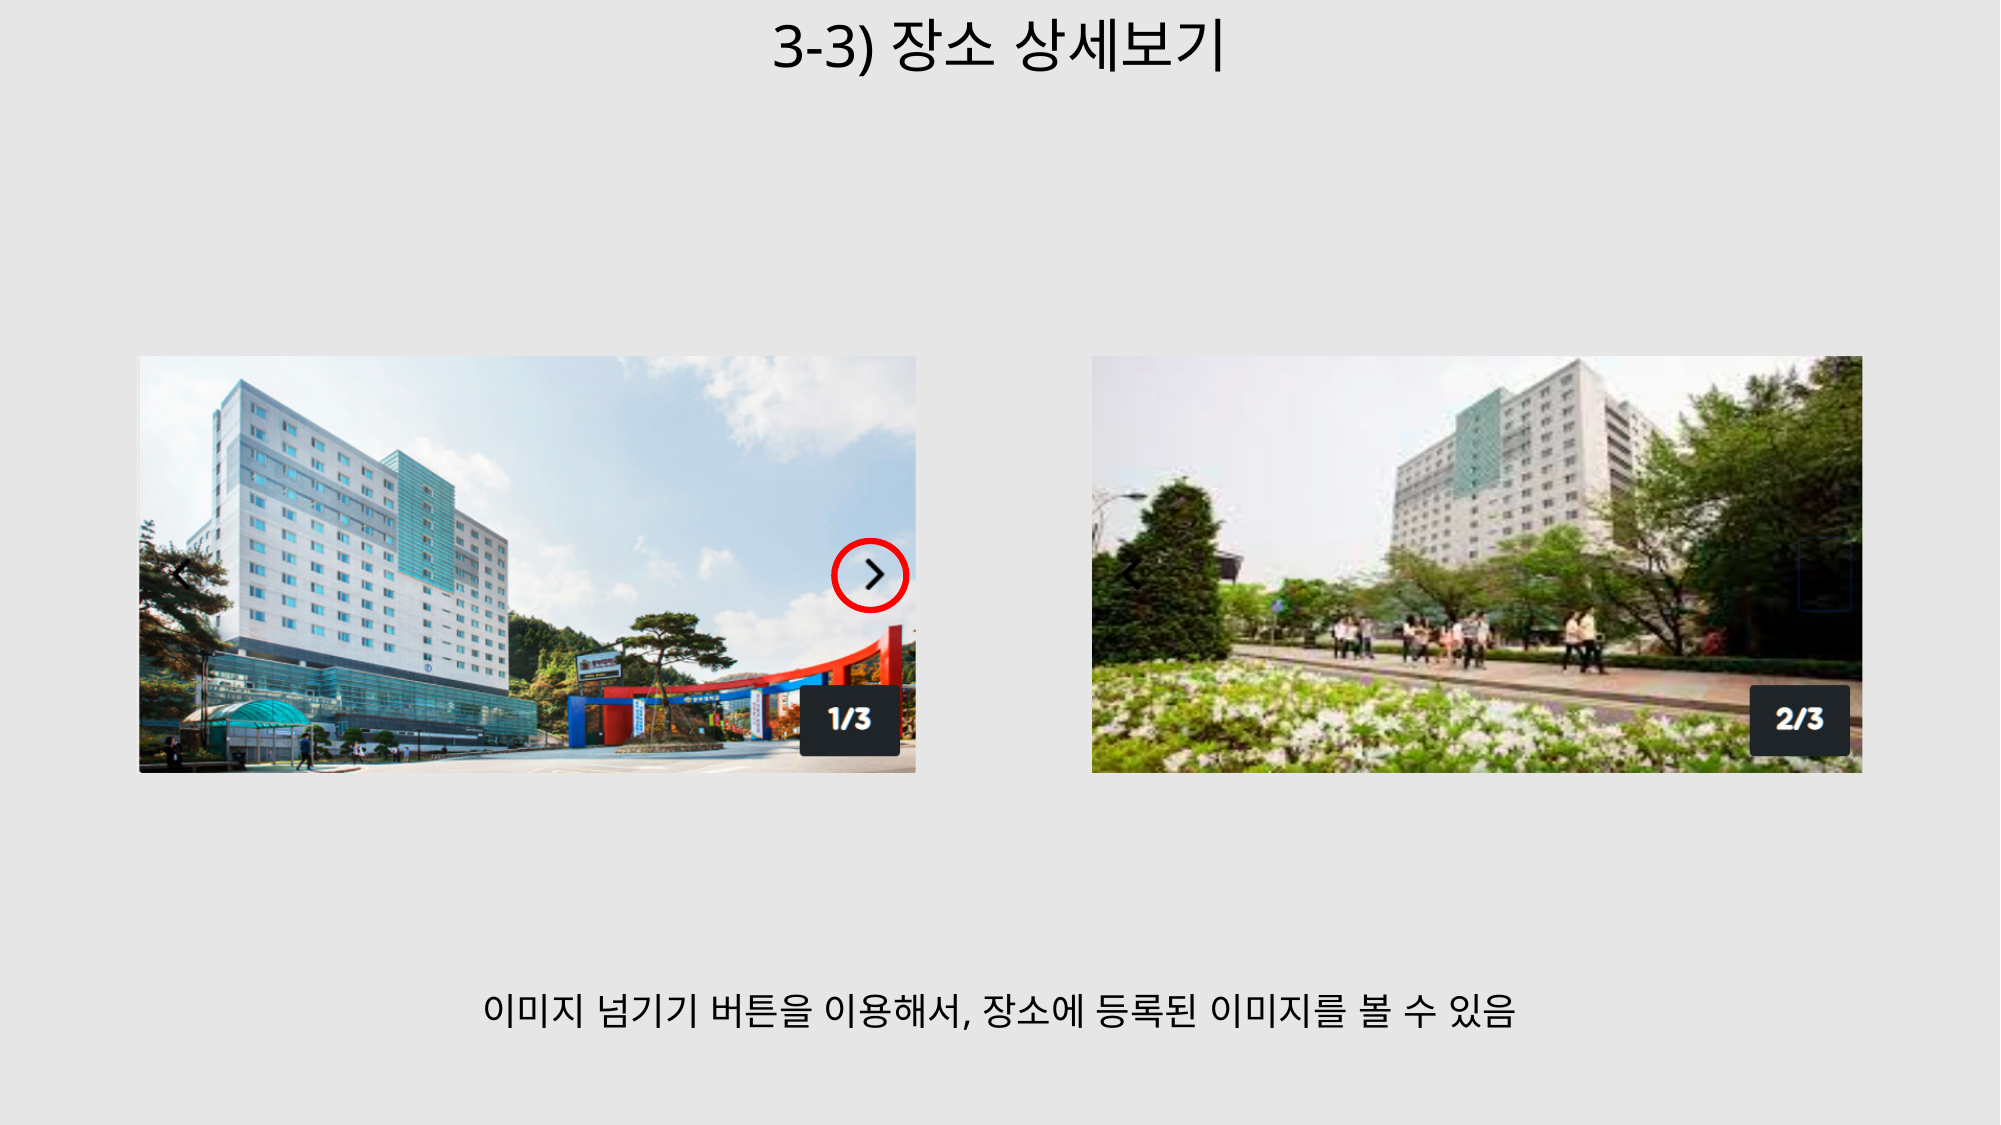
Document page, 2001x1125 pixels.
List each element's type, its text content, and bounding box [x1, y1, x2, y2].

picture [137, 356, 916, 773]
text_box 3-3) 장소 상세보기 [564, 2, 1436, 87]
picture [1092, 356, 1863, 773]
text_box 이미지 넘기기 버튼을 이용해서, 장소에 등록된 이미지를 볼 수 있음 [467, 980, 1533, 1041]
